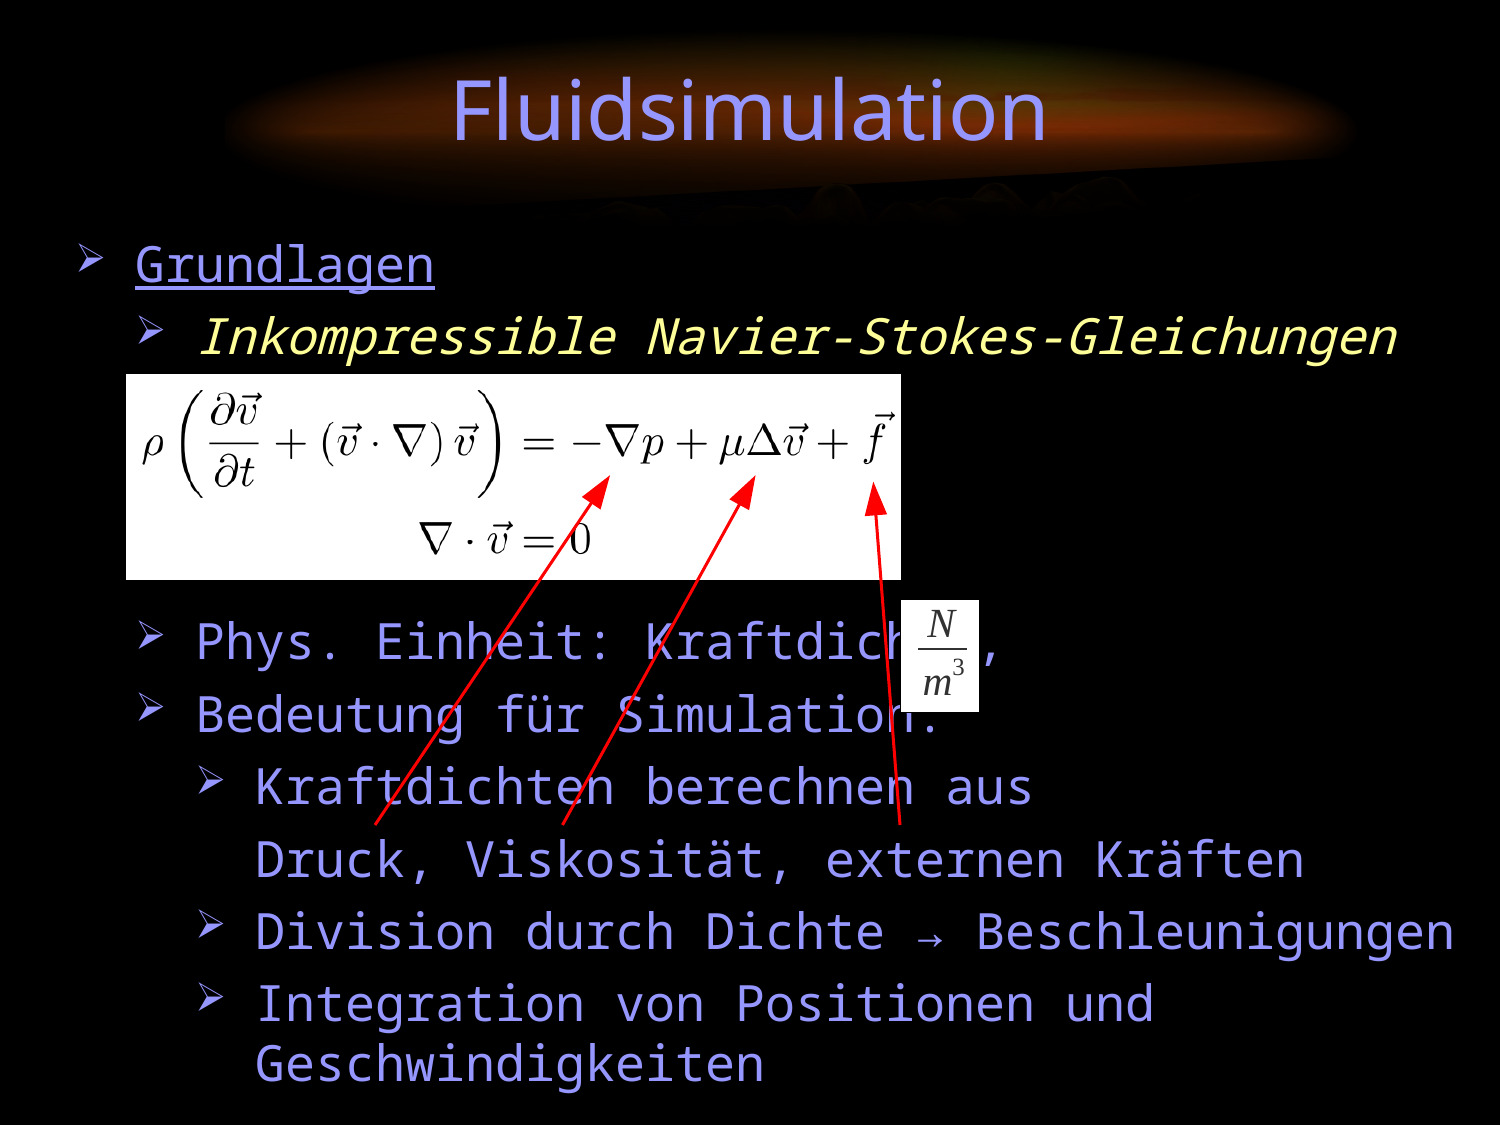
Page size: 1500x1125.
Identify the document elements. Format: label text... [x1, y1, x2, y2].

chart [910, 600, 976, 704]
picture [126, 374, 901, 580]
text_box [900, 599, 980, 713]
text_box [112, 0, 1463, 224]
text_box Fluidsimulation [75, 0, 1426, 216]
text_box Grundlagen Inkompressible Navier-Stokes-Gleichungen Phys. Einheit: Kraftdichte, Bedeutung für Simulation: Kraftdichten berechnen aus Druck, Viskosität, externen Kräften Division durch Dichte → Beschleunigungen Integration von Positionen und Geschwindigkeiten [0, 224, 1471, 1088]
